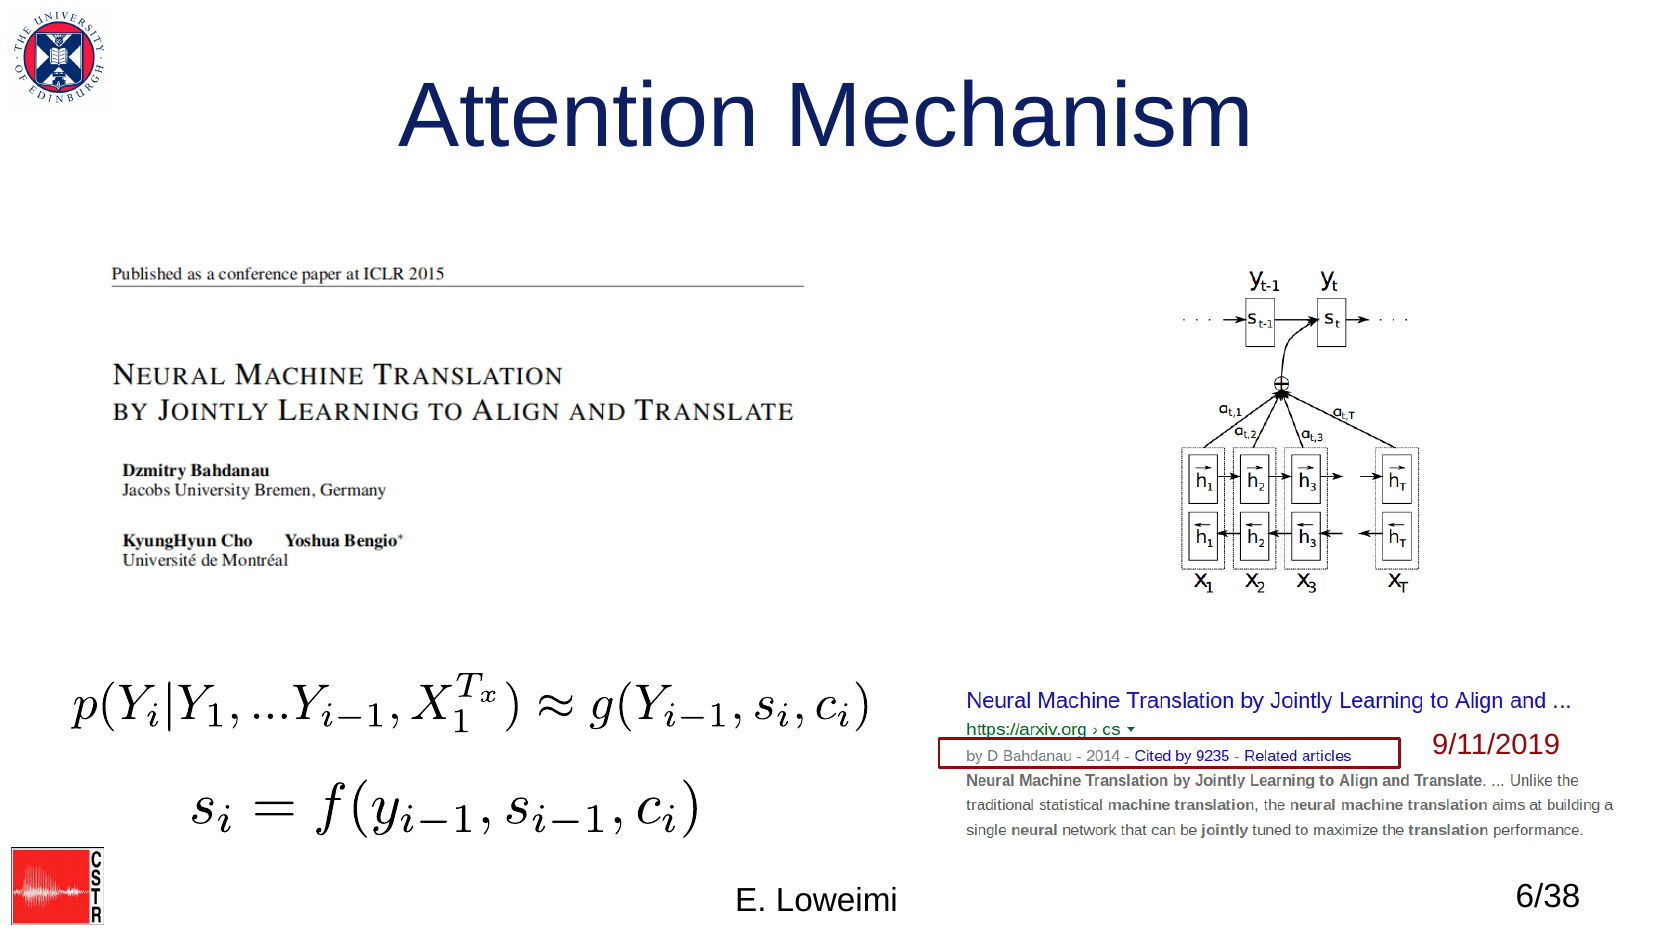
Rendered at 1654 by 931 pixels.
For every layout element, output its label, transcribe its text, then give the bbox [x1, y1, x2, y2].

picture [1169, 266, 1430, 603]
picture [103, 259, 804, 582]
picture [953, 740, 1398, 766]
picture [953, 684, 1630, 863]
text_box 6/38 [1482, 870, 1625, 928]
text_box [70, 672, 873, 733]
title Attention Mechanism [82, 37, 1571, 193]
picture [11, 847, 104, 925]
text_box [188, 779, 703, 838]
text_box 9/11/2019 [1417, 720, 1583, 769]
text_box E. Loweimi [720, 874, 934, 931]
picture [6, 4, 112, 110]
